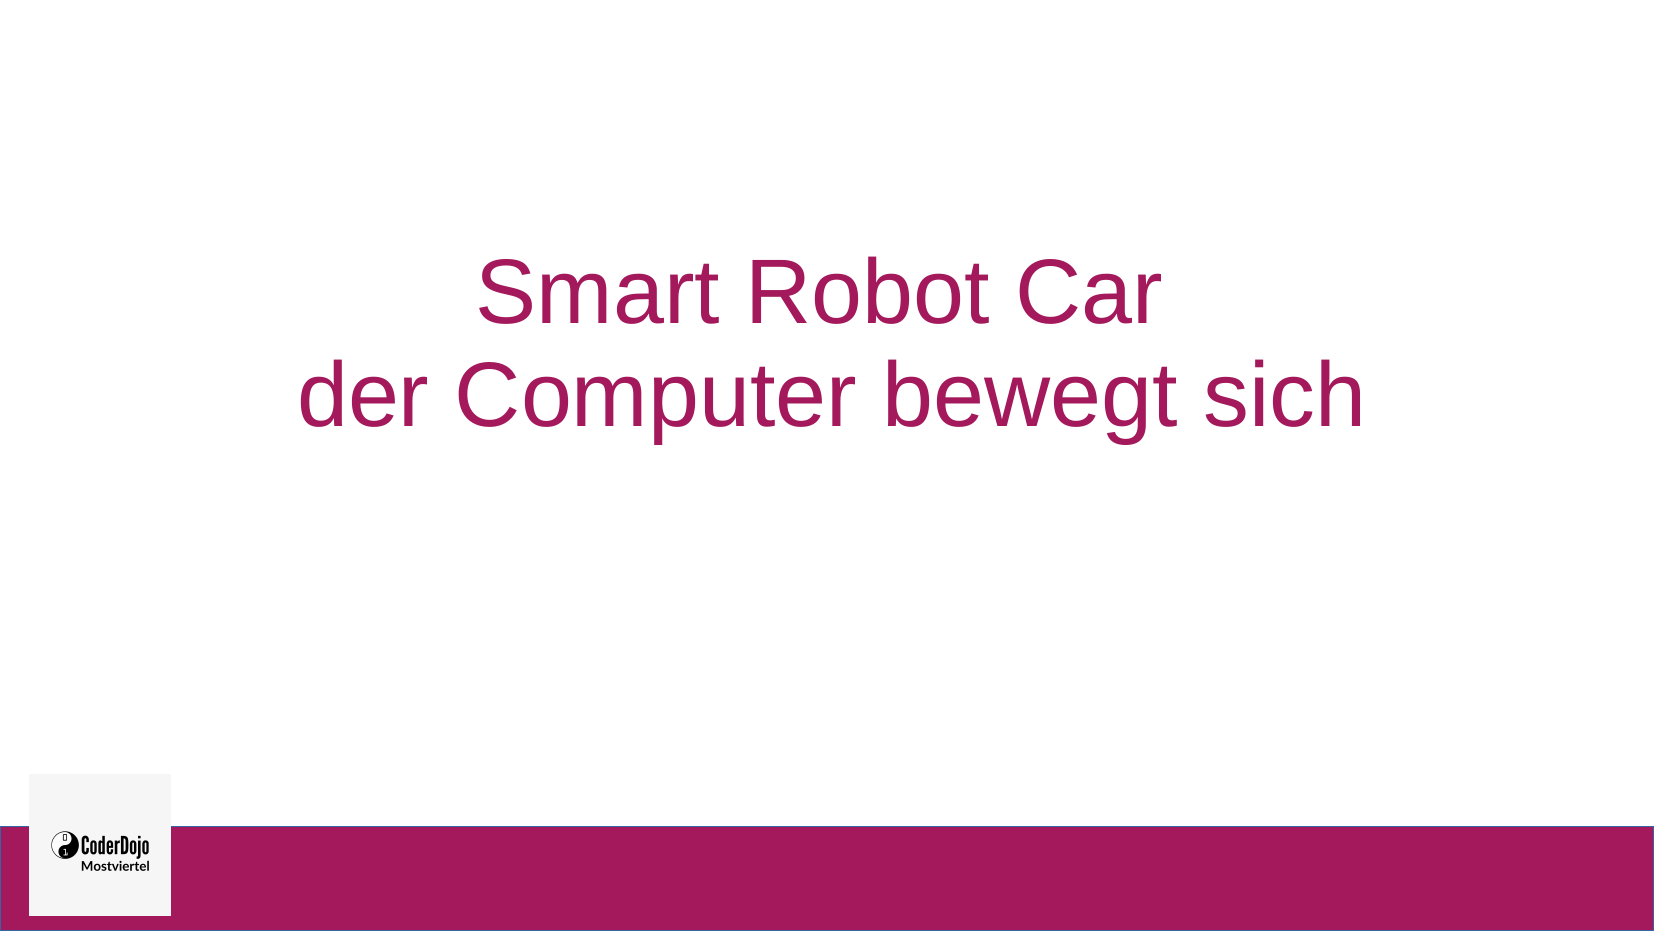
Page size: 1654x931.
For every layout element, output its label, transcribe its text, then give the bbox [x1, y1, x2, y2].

picture [29, 774, 171, 916]
title Smart Robot Car der Computer bewegt sich [88, 240, 1577, 446]
